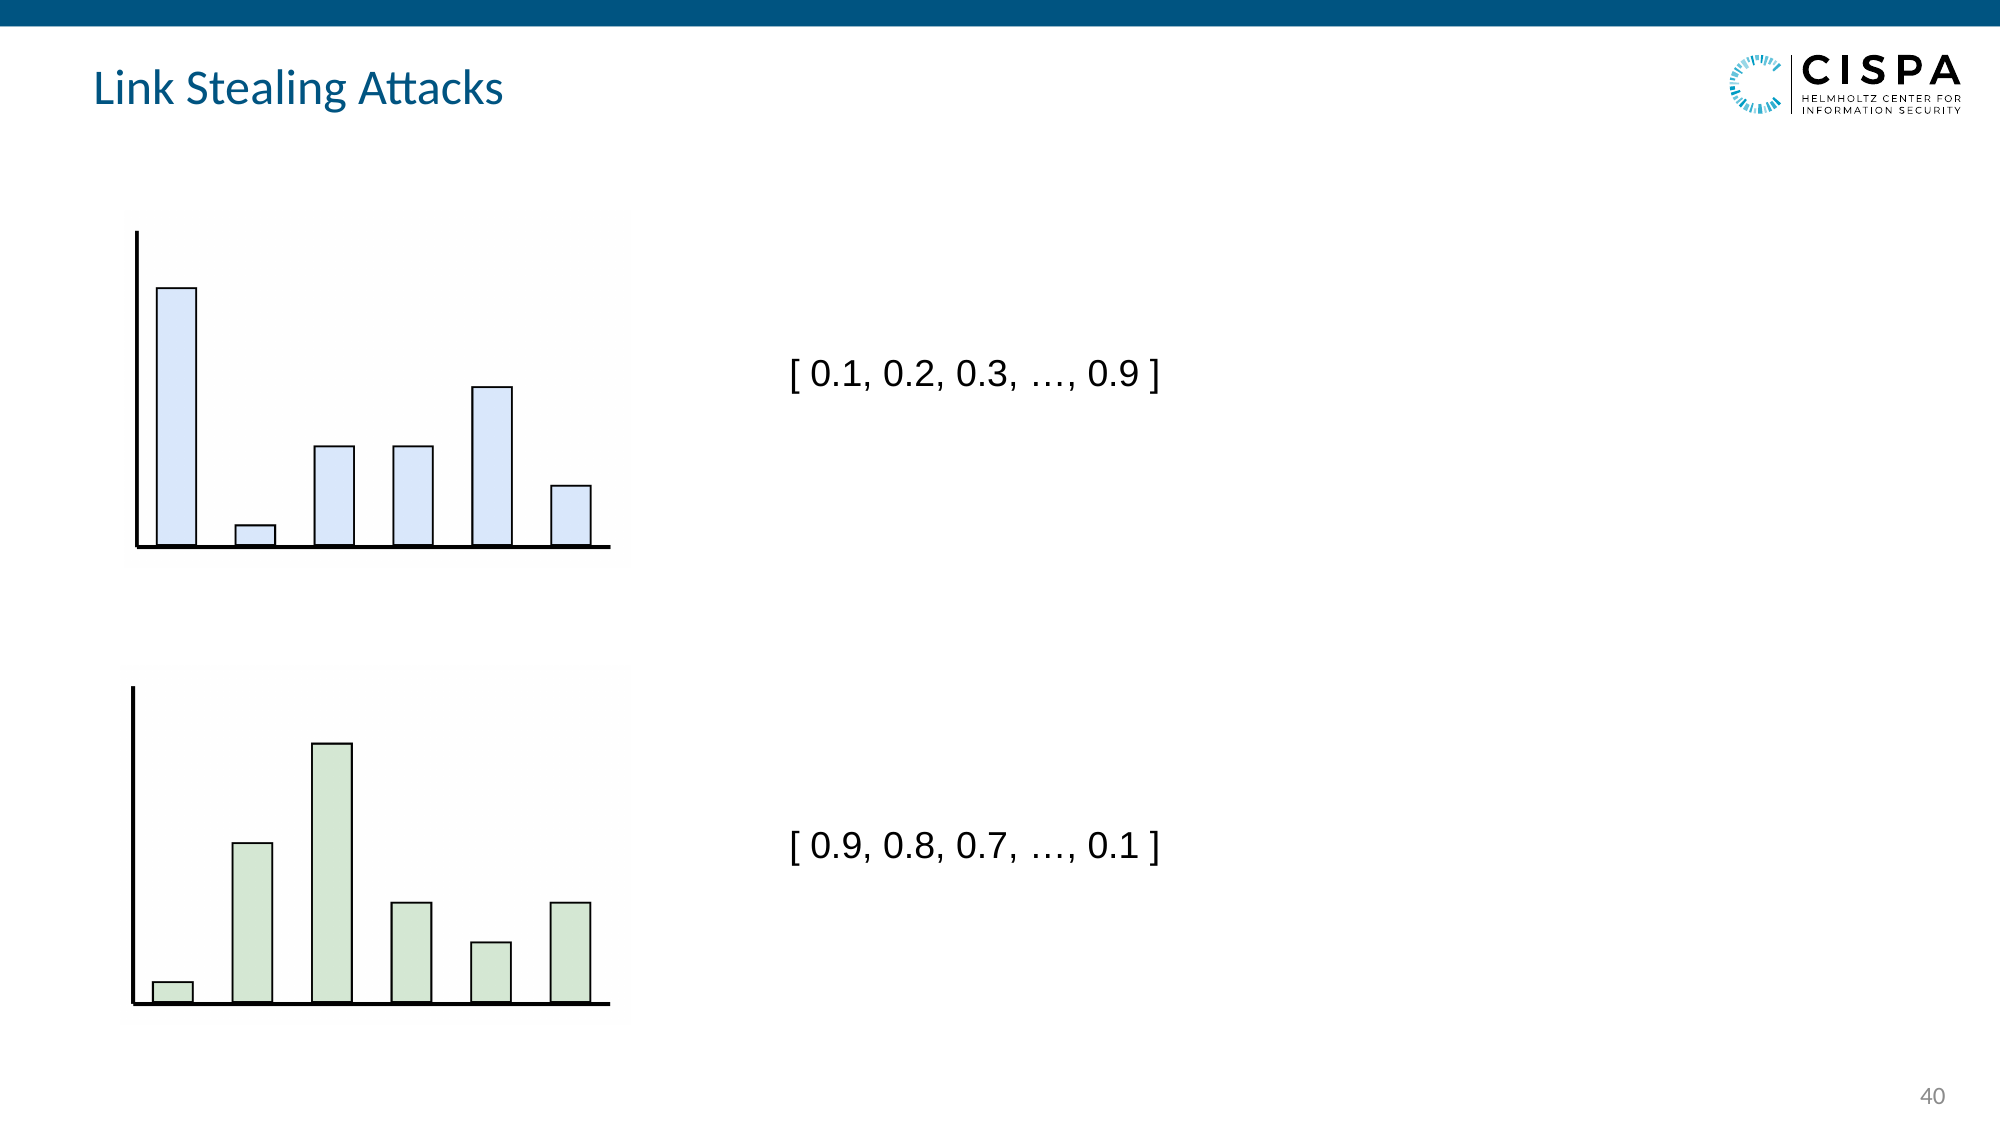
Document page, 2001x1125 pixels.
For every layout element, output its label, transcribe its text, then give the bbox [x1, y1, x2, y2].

picture [120, 665, 631, 1026]
slide_number <number> [1870, 1065, 1961, 1125]
picture [124, 210, 631, 568]
title Link Stealing Attacks [78, 38, 1699, 131]
text_box [ 0.9, 0.8, 0.7, …, 0.1 ] [774, 817, 1176, 875]
text_box [ 0.1, 0.2, 0.3, …, 0.9 ] [774, 345, 1176, 402]
